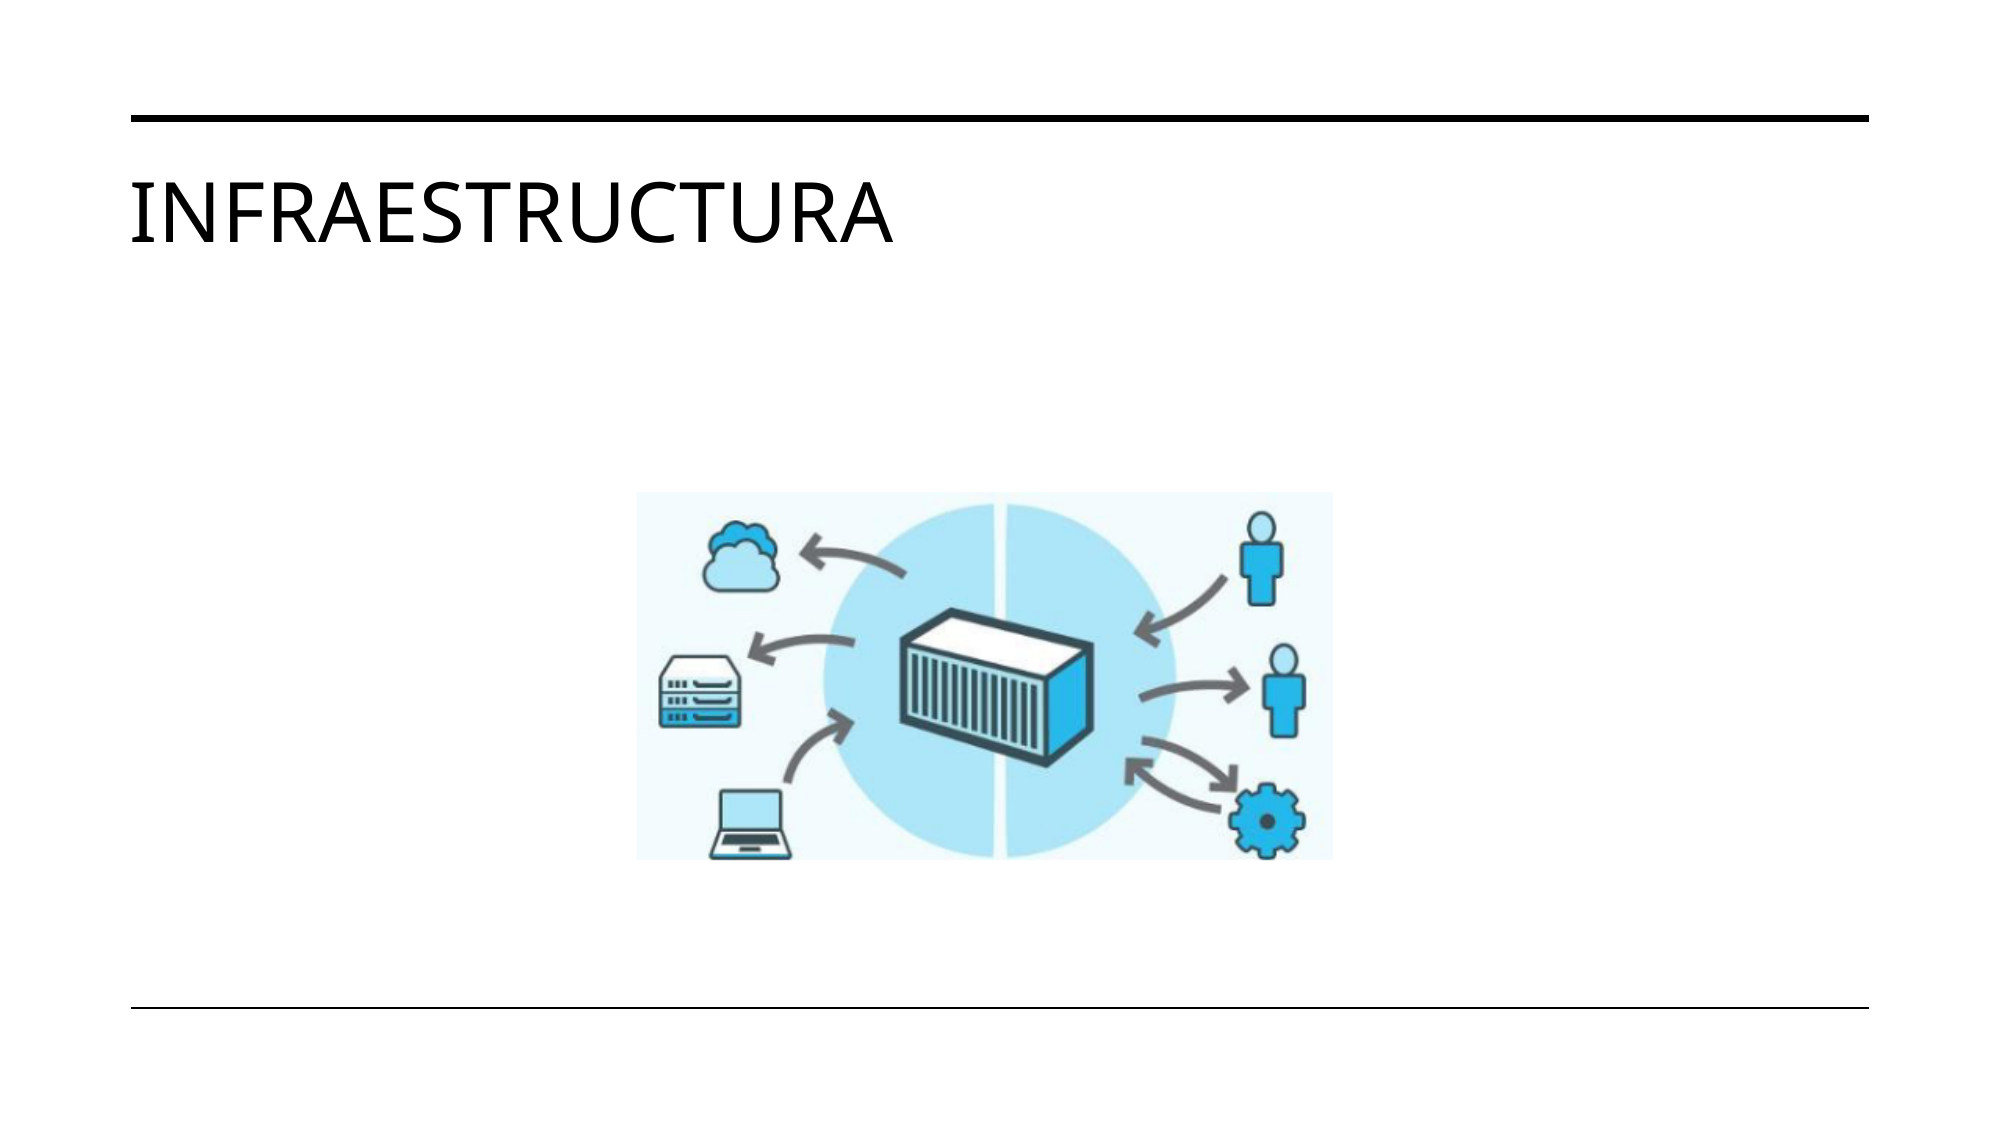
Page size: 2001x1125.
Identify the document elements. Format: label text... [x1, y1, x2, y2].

picture [629, 433, 1355, 915]
title Infraestructura [114, 151, 1869, 377]
